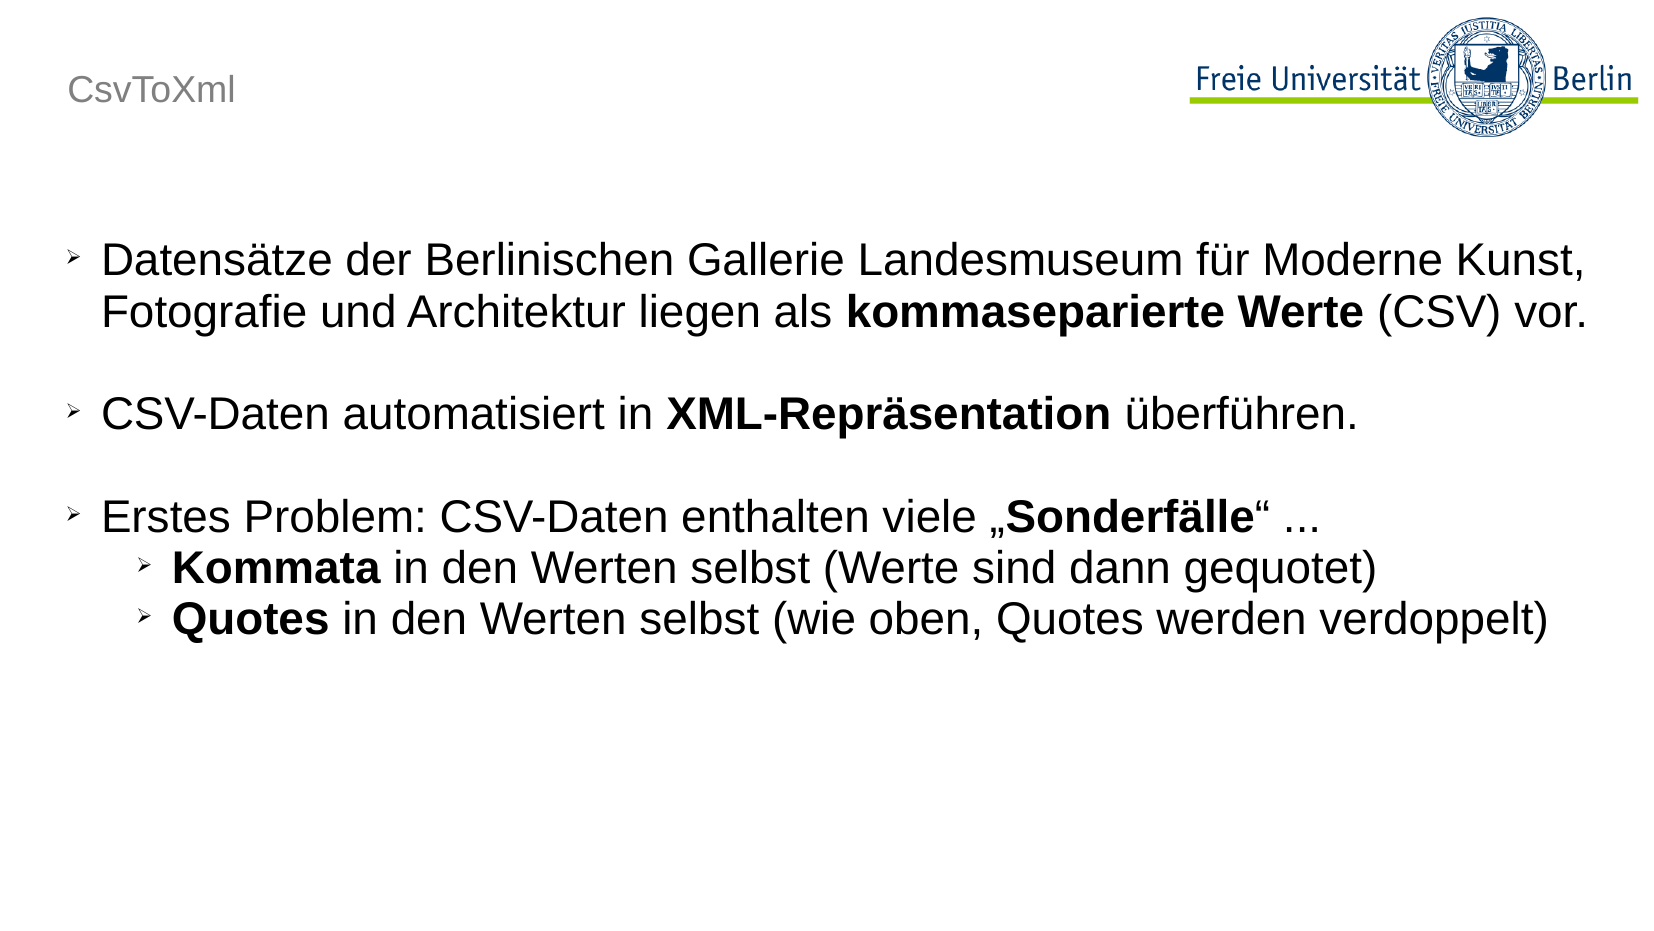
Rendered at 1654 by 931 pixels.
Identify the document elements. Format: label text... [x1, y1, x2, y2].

text_box CsvToXml [52, 61, 251, 119]
picture [1185, 11, 1642, 142]
text_box Datensätze der Berlinischen Gallerie Landesmuseum für Moderne Kunst, Fotografie und Architektur liegen als kommaseparierte Werte (CSV) vor. CSV-Daten automatisiert in XML-Repräsentation überführen. Erstes Problem: CSV-Daten enthalten viele „Sonderfälle“ ... Kommata in den Werten selbst (Werte sind dann gequotet) Quotes in den Werten selbst (wie oben, Quotes werden verdoppelt) [50, 227, 1603, 652]
